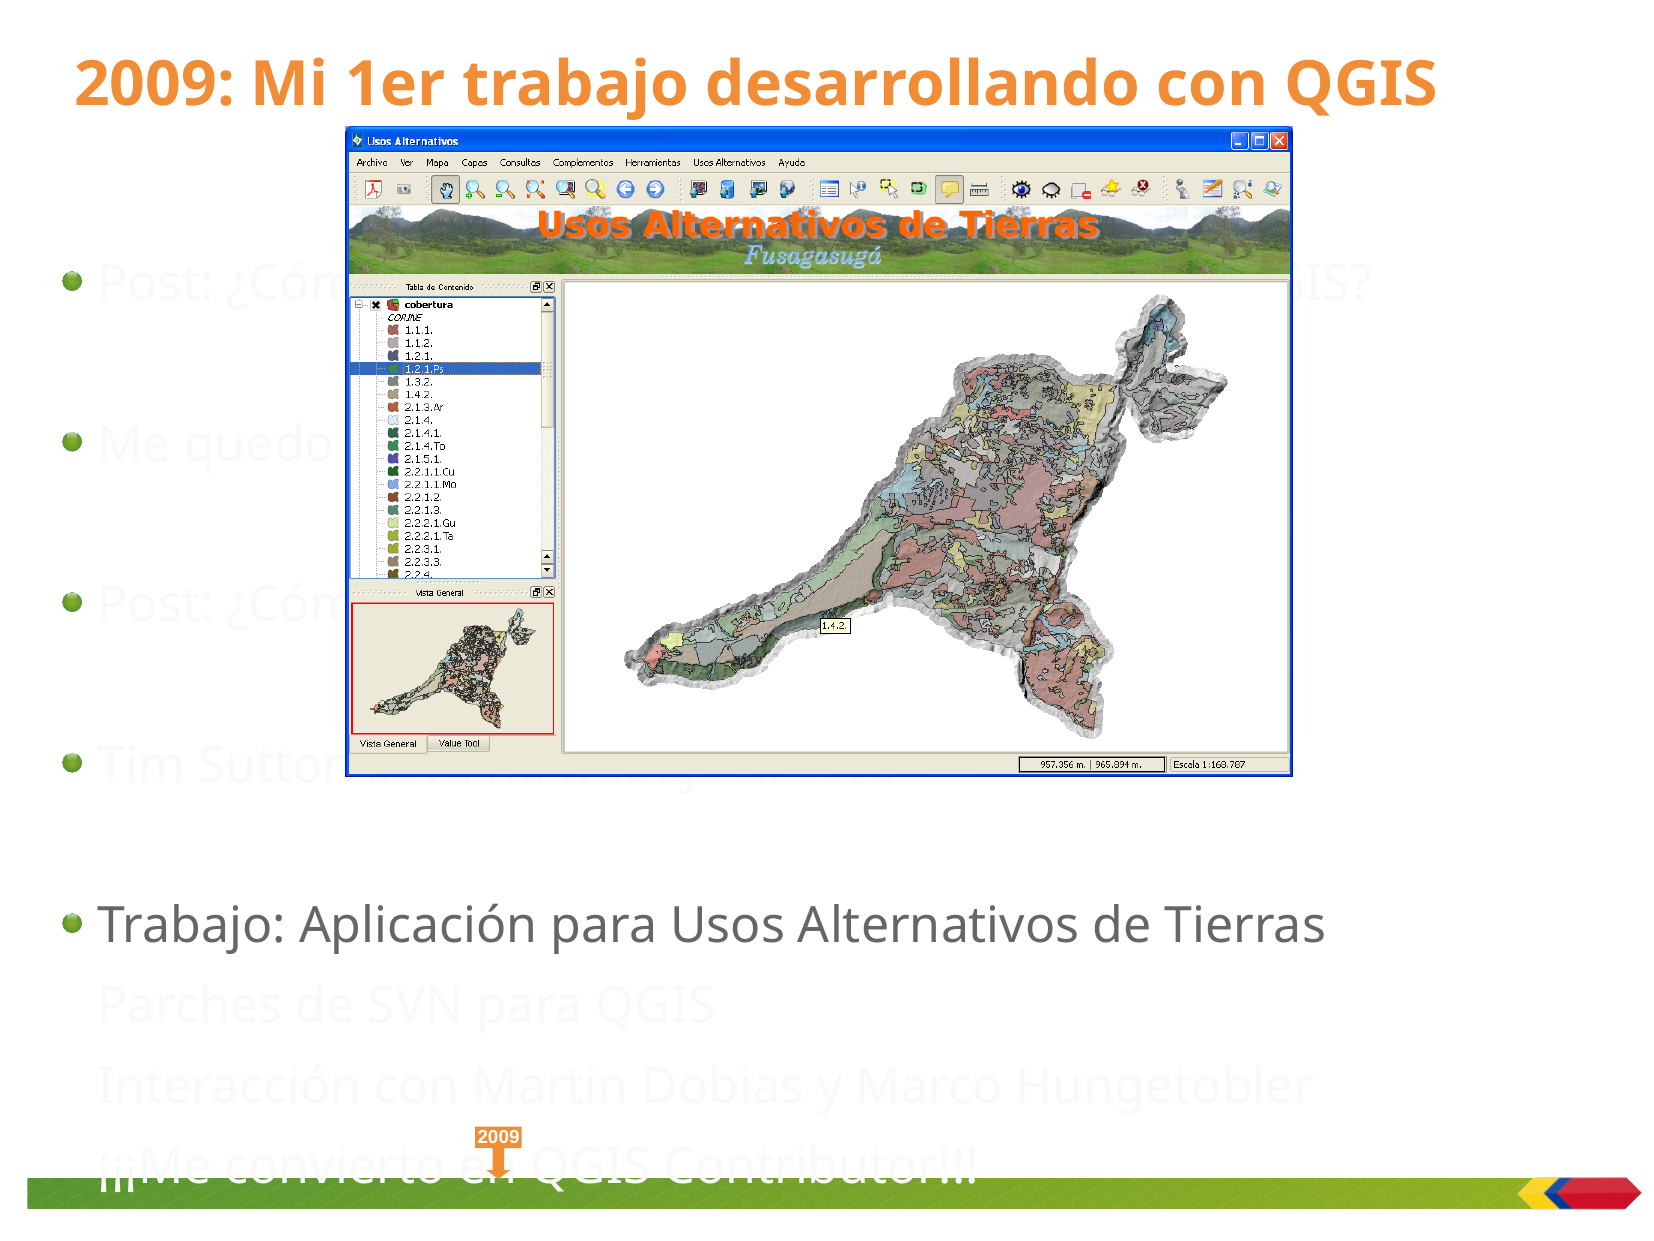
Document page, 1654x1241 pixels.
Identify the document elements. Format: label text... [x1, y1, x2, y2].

text_box 2009 [475, 1126, 522, 1179]
text_box Post: ¿Cómo hacer un Visor de Shapefiles con PyQGIS? Me quedo con QGIS... Post: ¿Cómo cargar plugins de QGIS a mi Visor? Tim Sutton lleva mi trabajo al core Trabajo: Aplicación para Usos Alternativos de Tierras Parches de SVN para QGIS Interacción con Martin Dobias y Marco Hungetobler ¡¡¡Me convierto en QGIS Contributor!!! [46, 159, 1605, 1118]
picture [345, 126, 1293, 777]
title 2009: Mi 1er trabajo desarrollando con QGIS [74, 45, 1599, 118]
text_box [27, 1178, 1532, 1209]
picture [1517, 1131, 1642, 1241]
